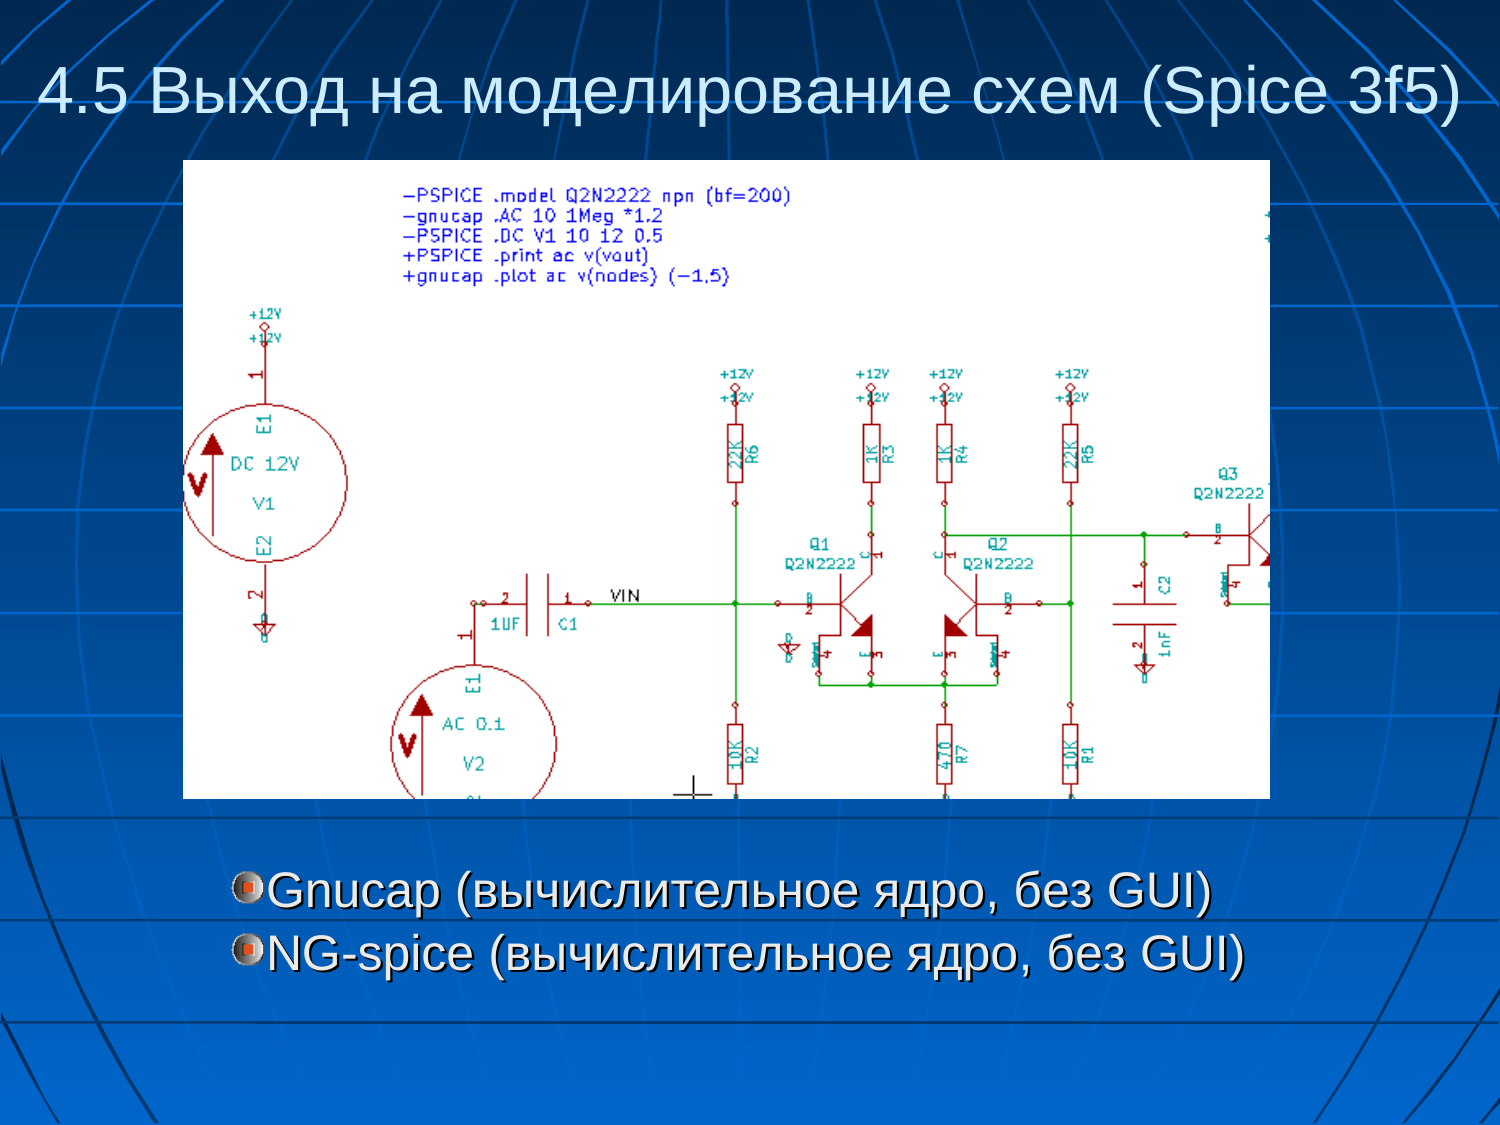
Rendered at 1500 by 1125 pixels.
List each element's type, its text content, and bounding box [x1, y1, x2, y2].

picture [230, 869, 267, 906]
picture [183, 160, 1270, 799]
text_box Gnucap (вычислительное ядро, без GUI) NG-spice (вычислительное ядро, без GUI) [230, 869, 1294, 1000]
text_box 4.5 Выход на моделирование схем (Spice 3f5) [0, 24, 1500, 150]
picture [230, 931, 267, 968]
